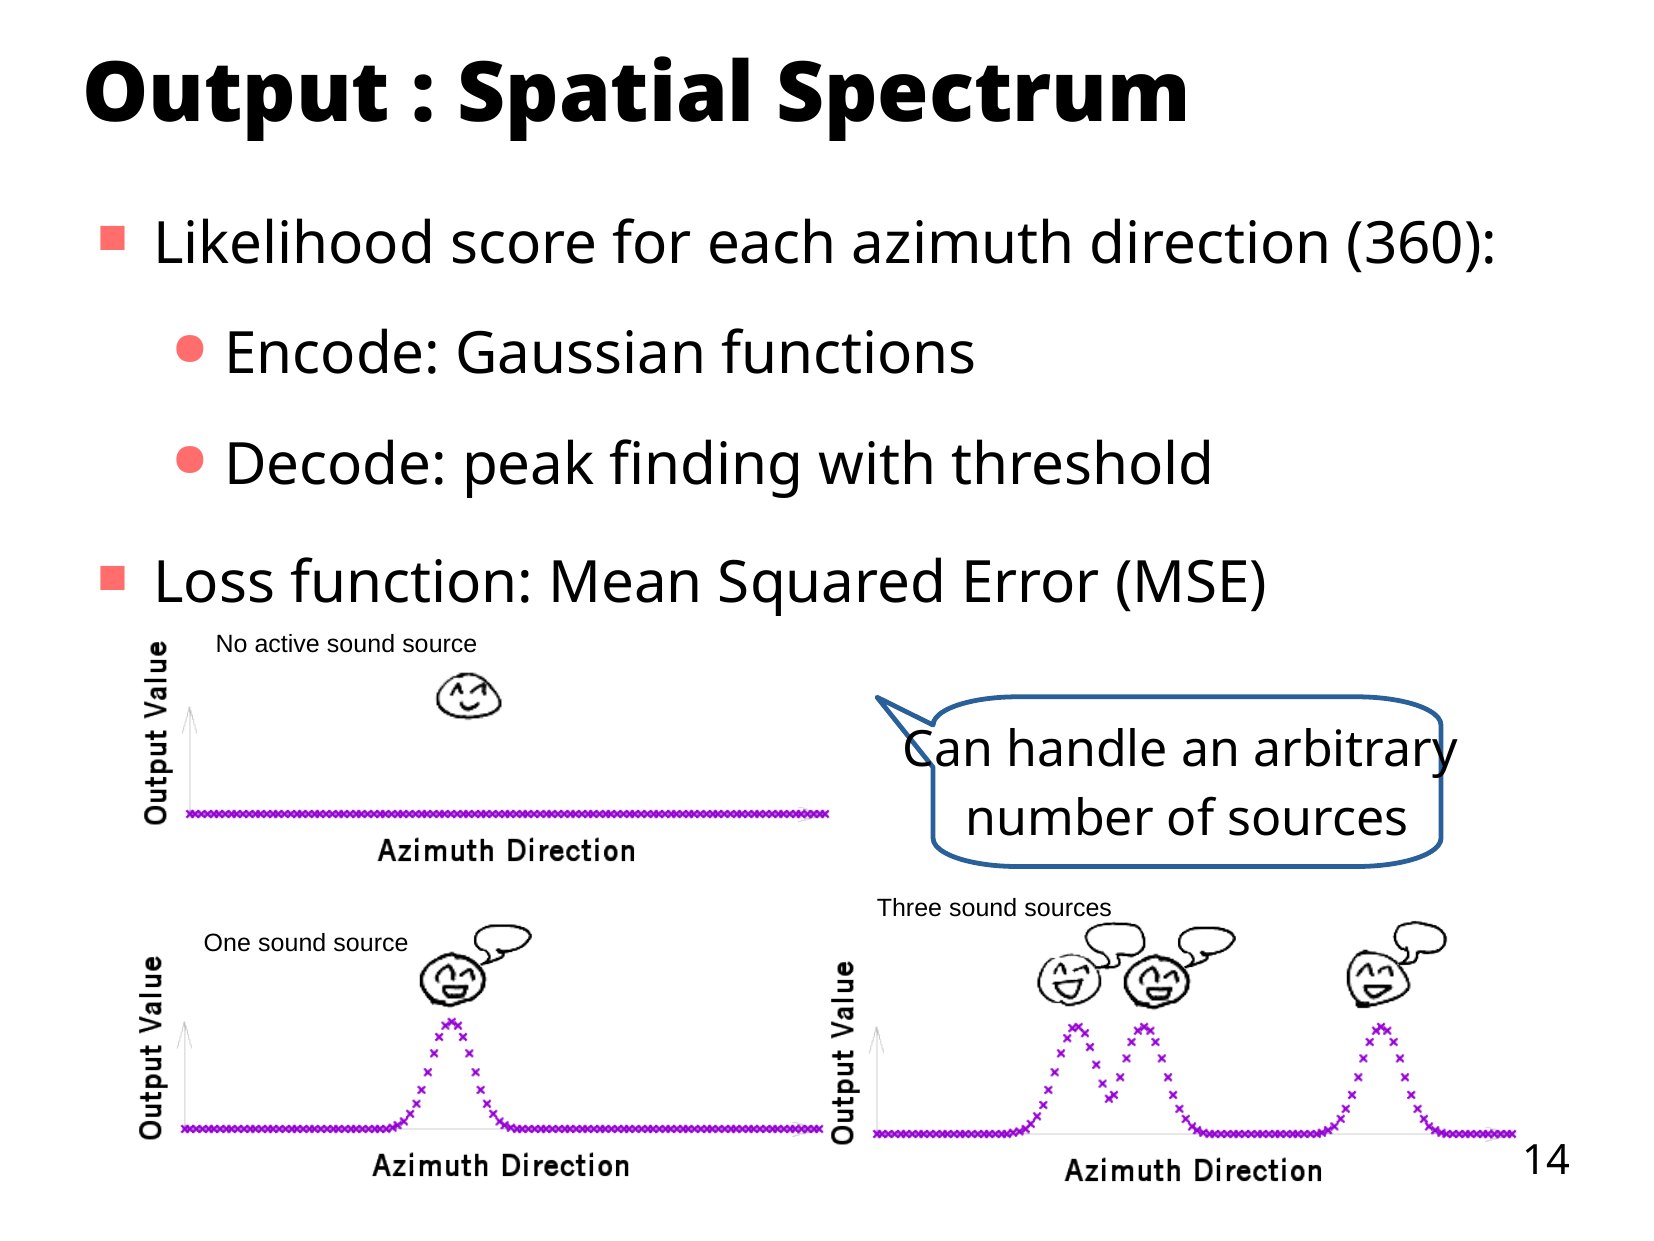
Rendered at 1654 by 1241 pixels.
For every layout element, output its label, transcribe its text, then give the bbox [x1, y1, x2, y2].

text_box One sound source [188, 921, 488, 942]
text_box Three sound sources [862, 885, 1188, 942]
picture [129, 622, 885, 874]
text_box Can handle an arbitrary number of sources [877, 696, 1442, 867]
list Likelihood score for each azimuth direction (360): Encode: Gaussian functions Decode: peak finding with threshold Loss function: Mean Squared Error (MSE) [82, 200, 1571, 1111]
title Output : Spatial Spectrum [82, 37, 1571, 143]
picture [124, 909, 1572, 1194]
